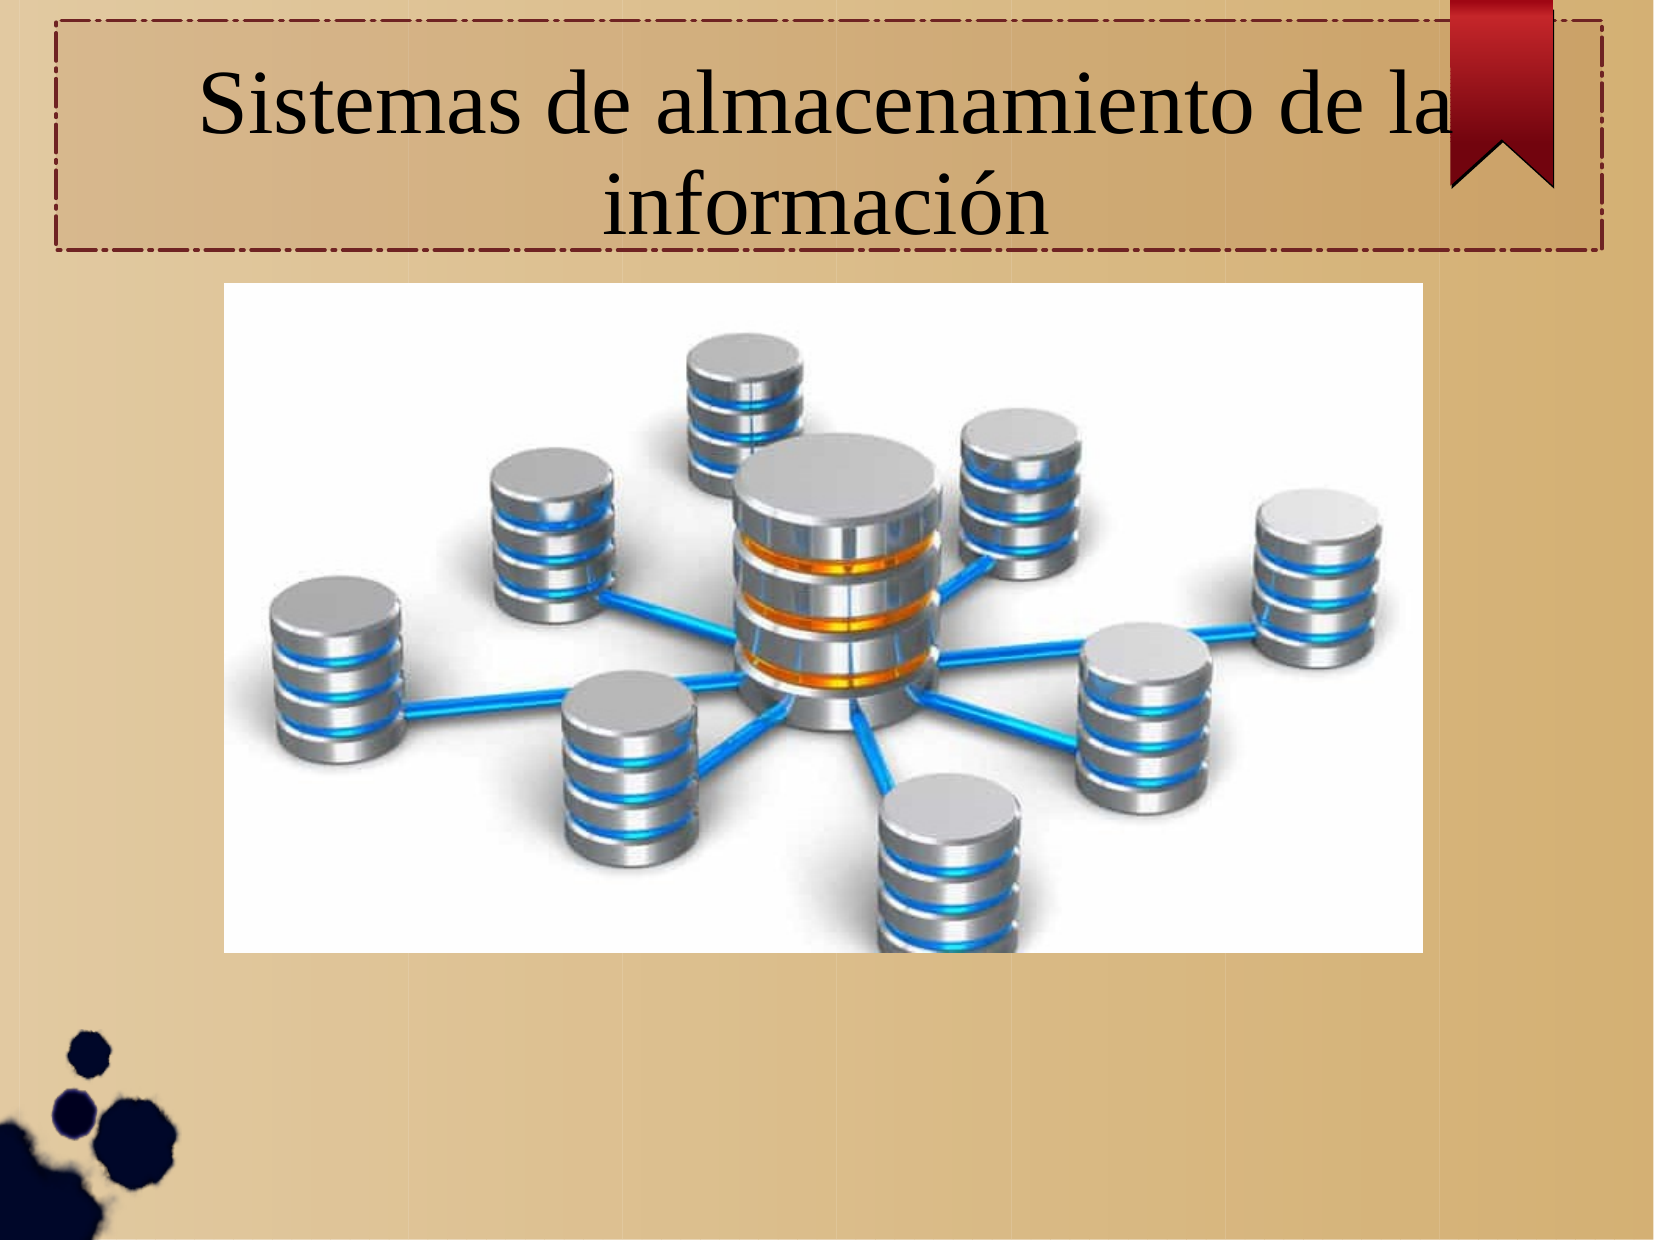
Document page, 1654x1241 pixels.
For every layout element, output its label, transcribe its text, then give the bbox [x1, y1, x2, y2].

title Sistemas de almacenamiento de la información [82, 49, 1571, 257]
picture [224, 283, 1423, 953]
